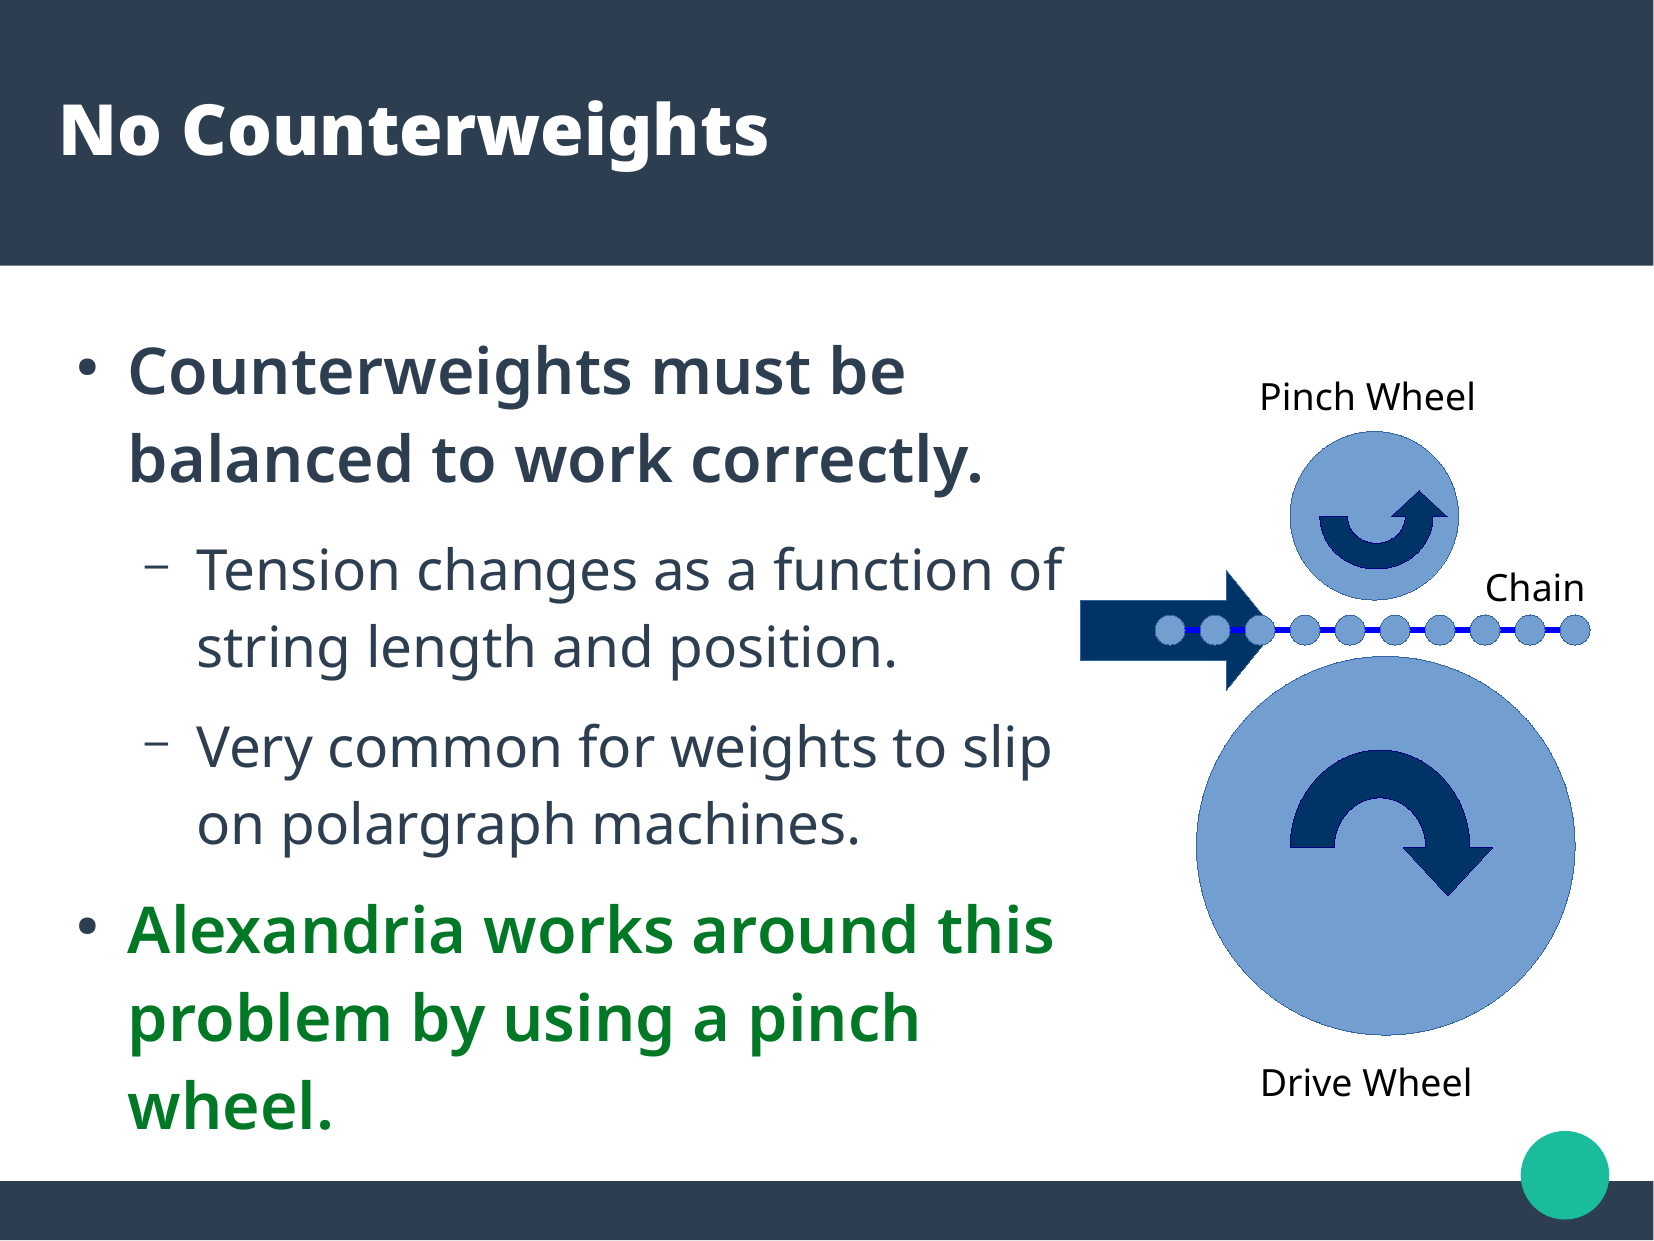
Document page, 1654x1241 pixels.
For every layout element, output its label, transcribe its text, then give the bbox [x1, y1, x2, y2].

text_box [1515, 615, 1546, 646]
text_box Drive Wheel [1245, 1049, 1493, 1111]
text_box [1425, 615, 1456, 646]
text_box [1560, 615, 1591, 646]
text_box [1335, 615, 1366, 646]
text_box [1380, 615, 1411, 646]
text_box Chain [1470, 554, 1610, 615]
text_box [1290, 431, 1459, 601]
title No Counterweights [59, 49, 1595, 207]
text_box [1470, 615, 1501, 646]
text_box [1080, 570, 1276, 691]
list Counterweights must be balanced to work correctly. Tension changes as a function of string length and position. Very common for weights to slip on polargraph machines. Alexandria works around this problem by using a pinch wheel. [59, 324, 1066, 1152]
text_box [1196, 656, 1576, 1036]
text_box [1290, 615, 1321, 646]
text_box Pinch Wheel [1244, 363, 1501, 425]
